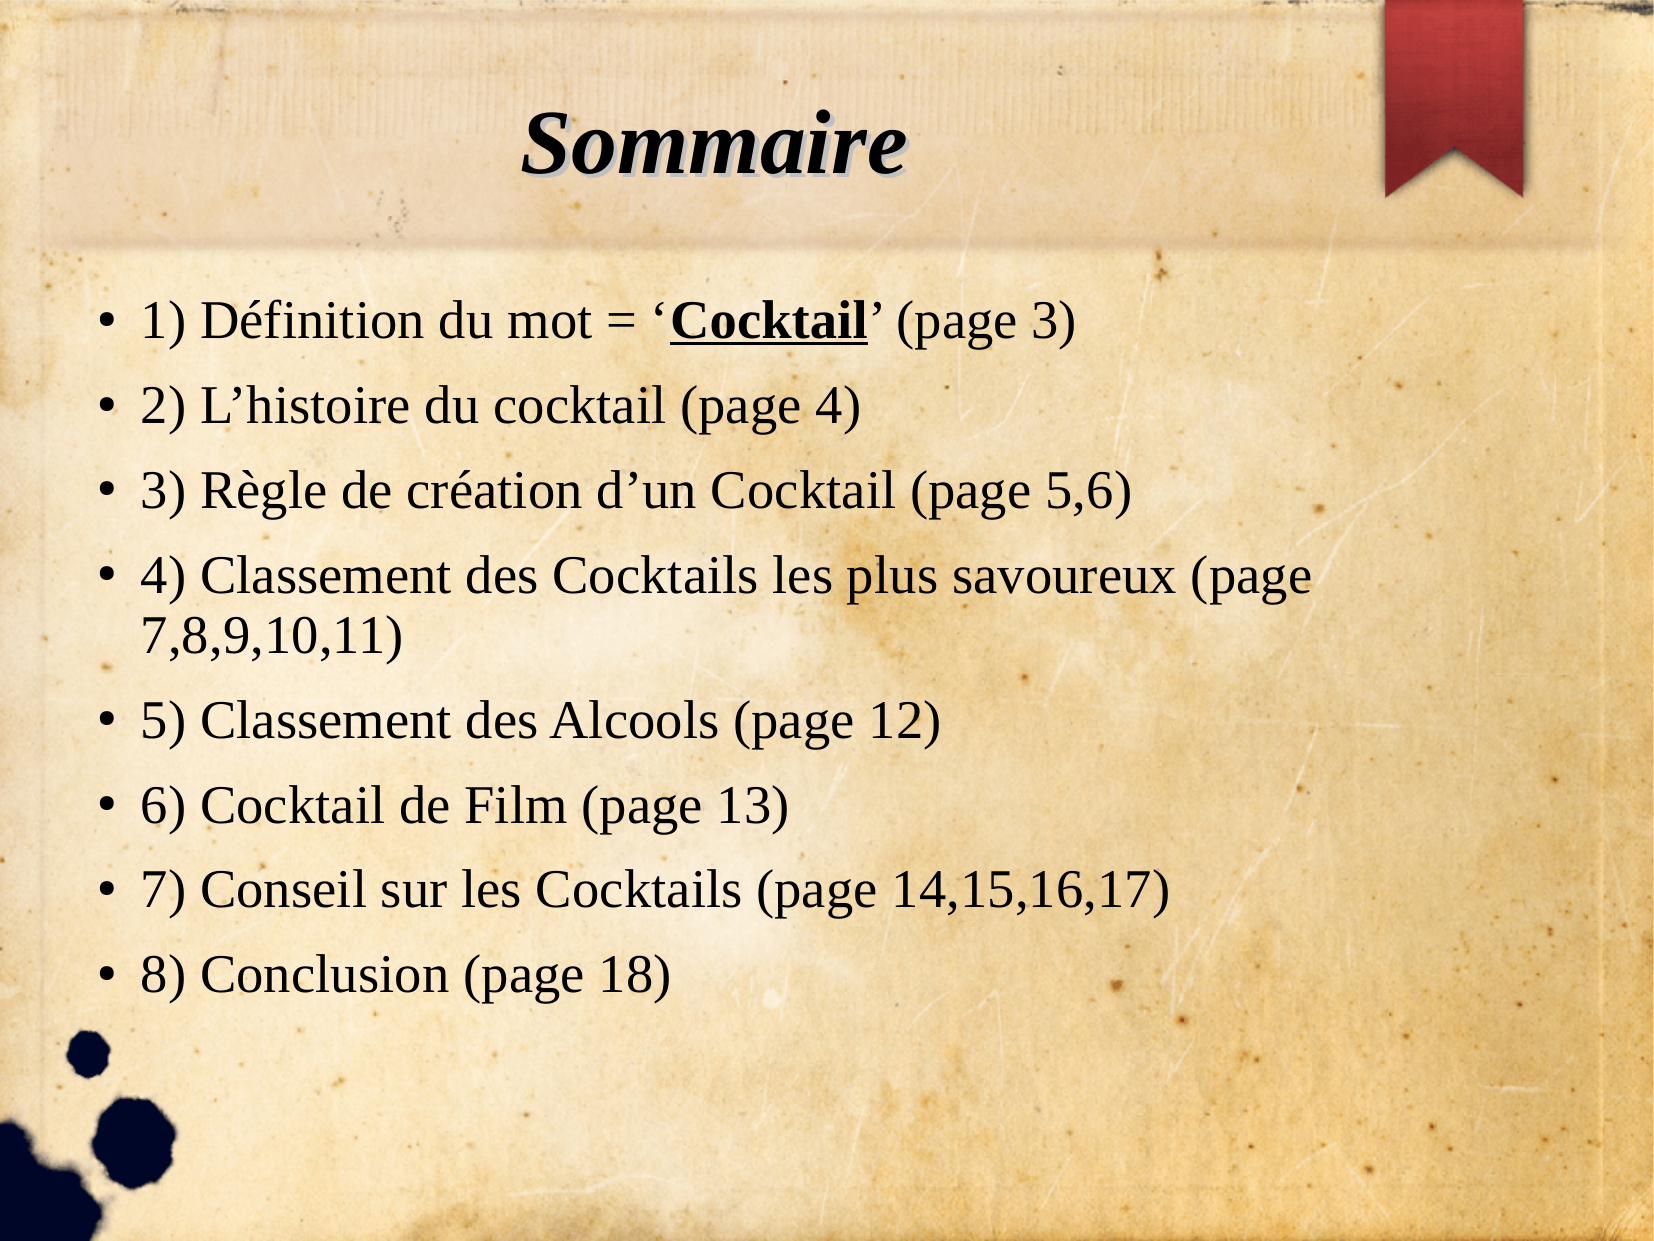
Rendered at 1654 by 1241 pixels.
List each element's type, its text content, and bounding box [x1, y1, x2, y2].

picture [0, 0, 1654, 1241]
list 1) Définition du mot = ‘Cocktail’ (page 3) 2) L’histoire du cocktail (page 4) 3) Règle de création d’un Cocktail (page 5,6) 4) Classement des Cocktails les plus savoureux (page 7,8,9,10,11) 5) Classement des Alcools (page 12) 6) Cocktail de Film (page 13) 7) Conseil sur les Cocktails (page 14,15,16,17) 8) Conclusion (page 18) [82, 290, 1538, 1010]
title Sommaire [82, 49, 1347, 237]
